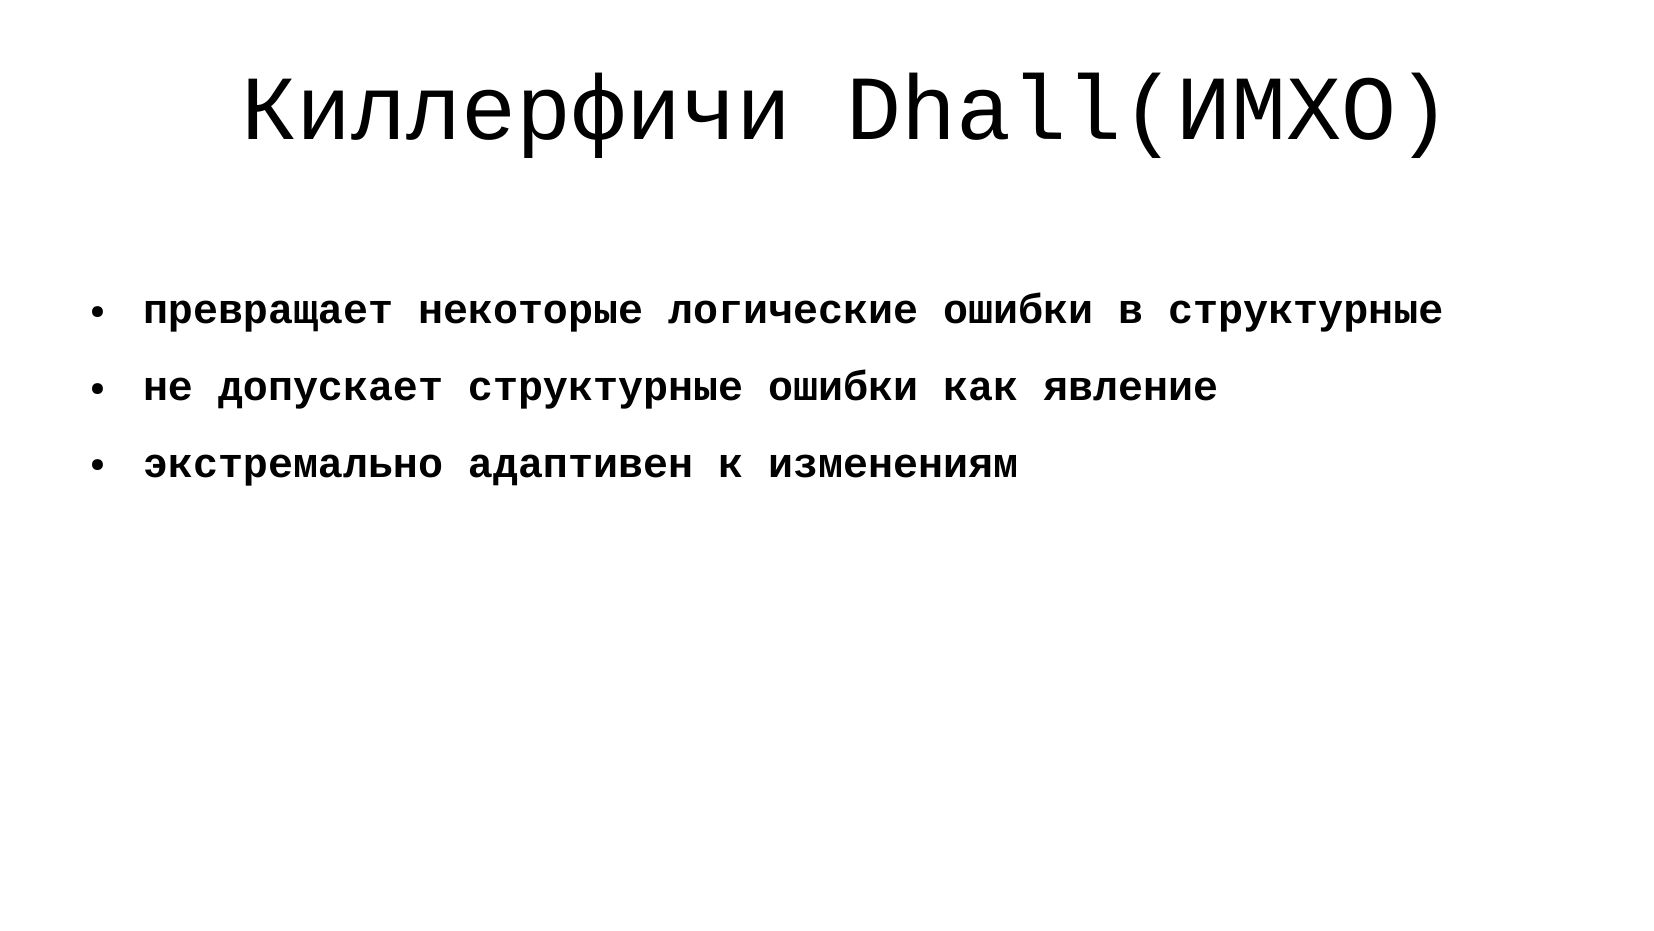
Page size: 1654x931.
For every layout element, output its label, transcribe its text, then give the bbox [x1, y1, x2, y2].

list превращает некоторые логические ошибки в структурные не допускает структурные ошибки как явление экстремально адаптивен к изменениям [72, 289, 1561, 745]
title Киллерфичи Dhall(ИМХО) [38, 10, 1654, 219]
